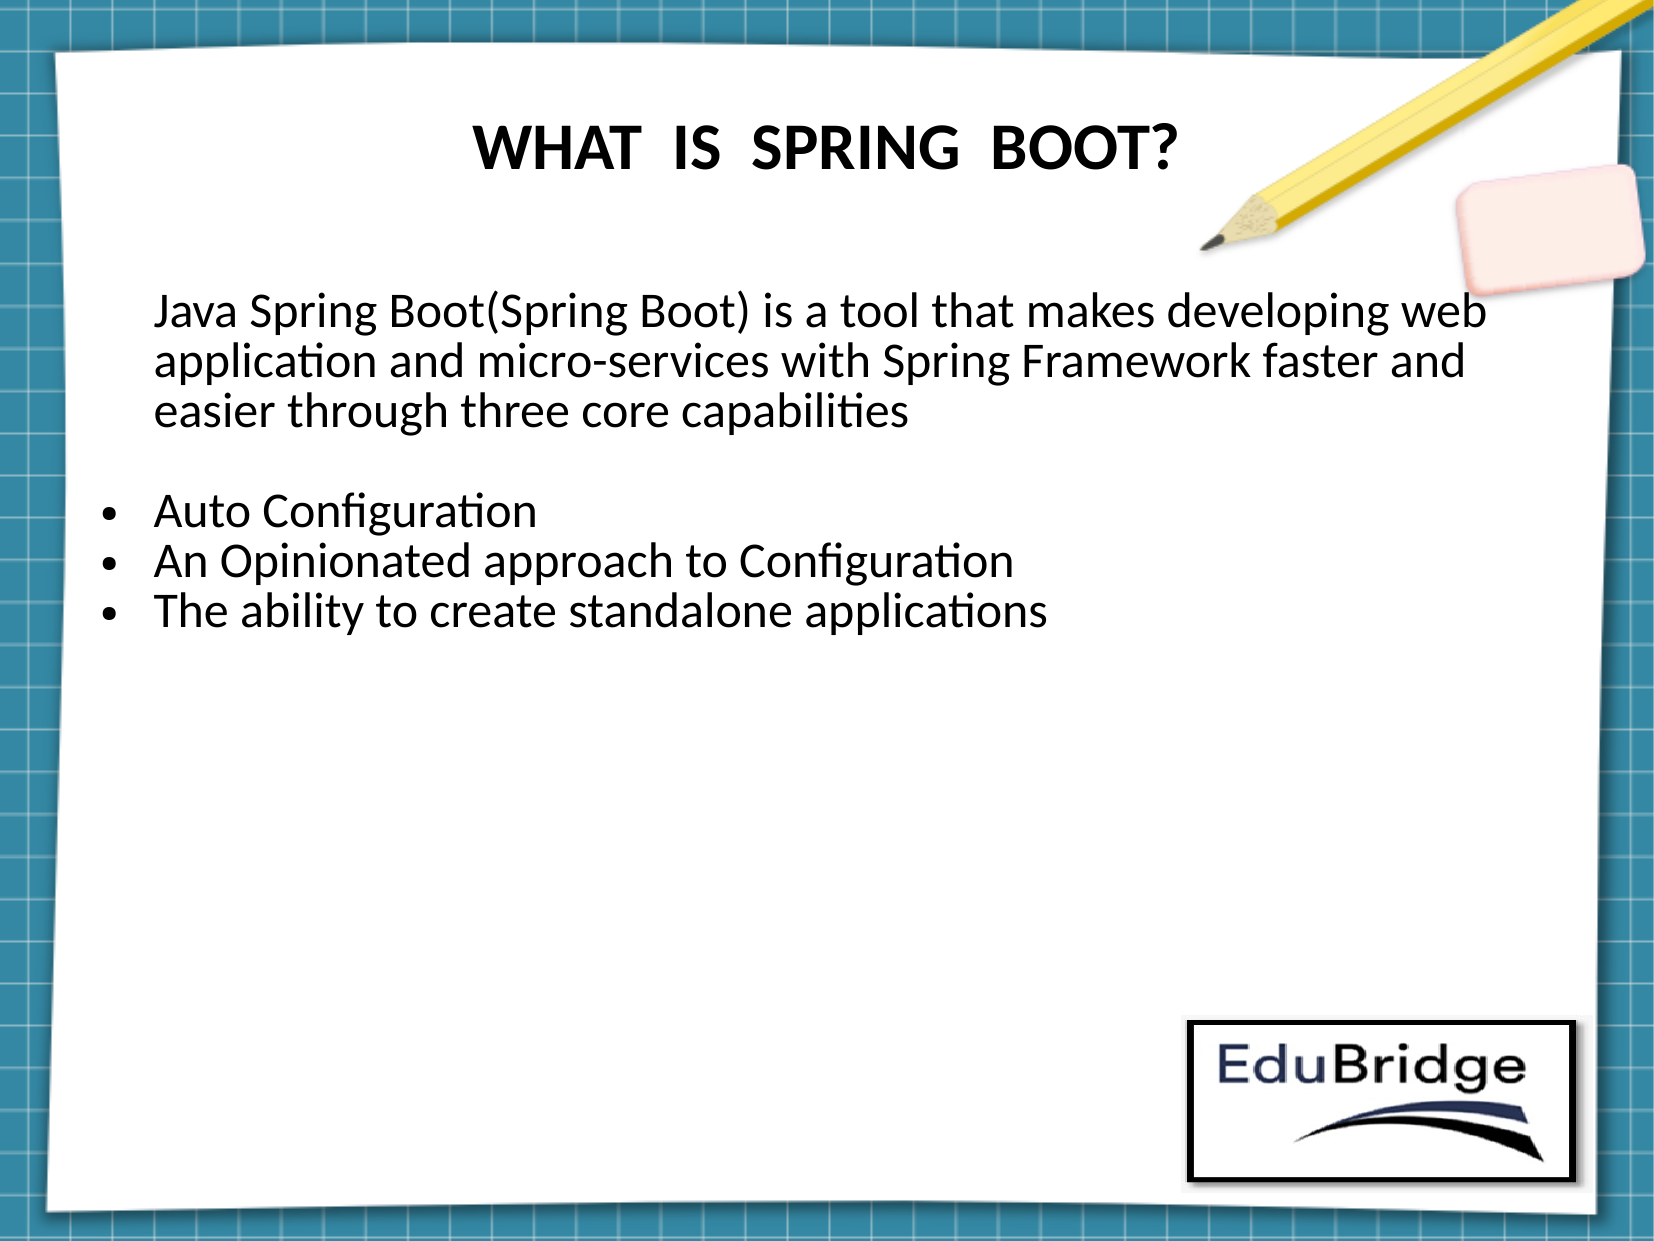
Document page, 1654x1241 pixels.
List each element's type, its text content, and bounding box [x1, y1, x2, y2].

list Java Spring Boot(Spring Boot) is a tool that makes developing web application and micro-services with Spring Framework faster and easier through three core capabilities Auto Configuration An Opinionated approach to Configuration The ability to create standalone applications [82, 290, 1571, 1010]
title WHAT IS SPRING BOOT? [82, 49, 1571, 257]
picture [0, 0, 1654, 1241]
